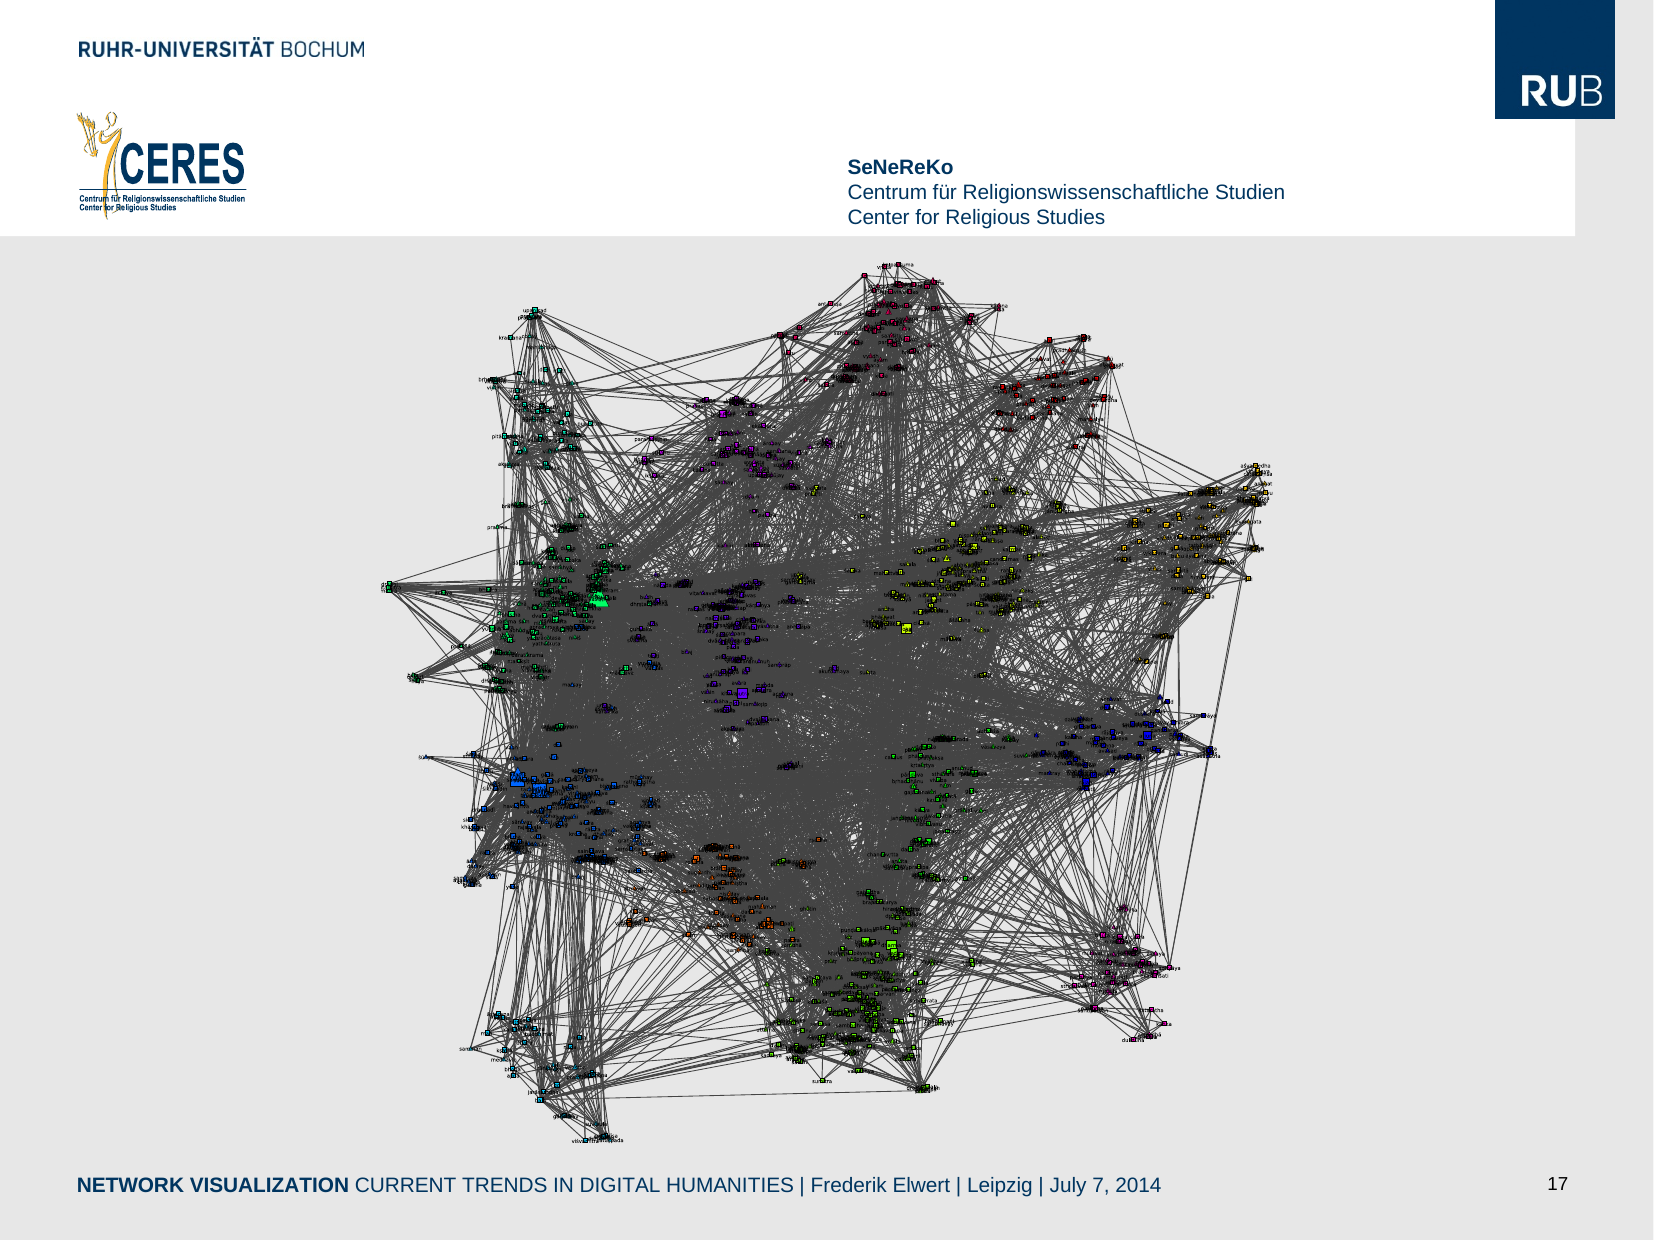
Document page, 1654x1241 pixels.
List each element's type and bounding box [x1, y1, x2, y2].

picture [1495, 0, 1615, 119]
picture [79, 37, 364, 57]
picture [381, 256, 1273, 1148]
